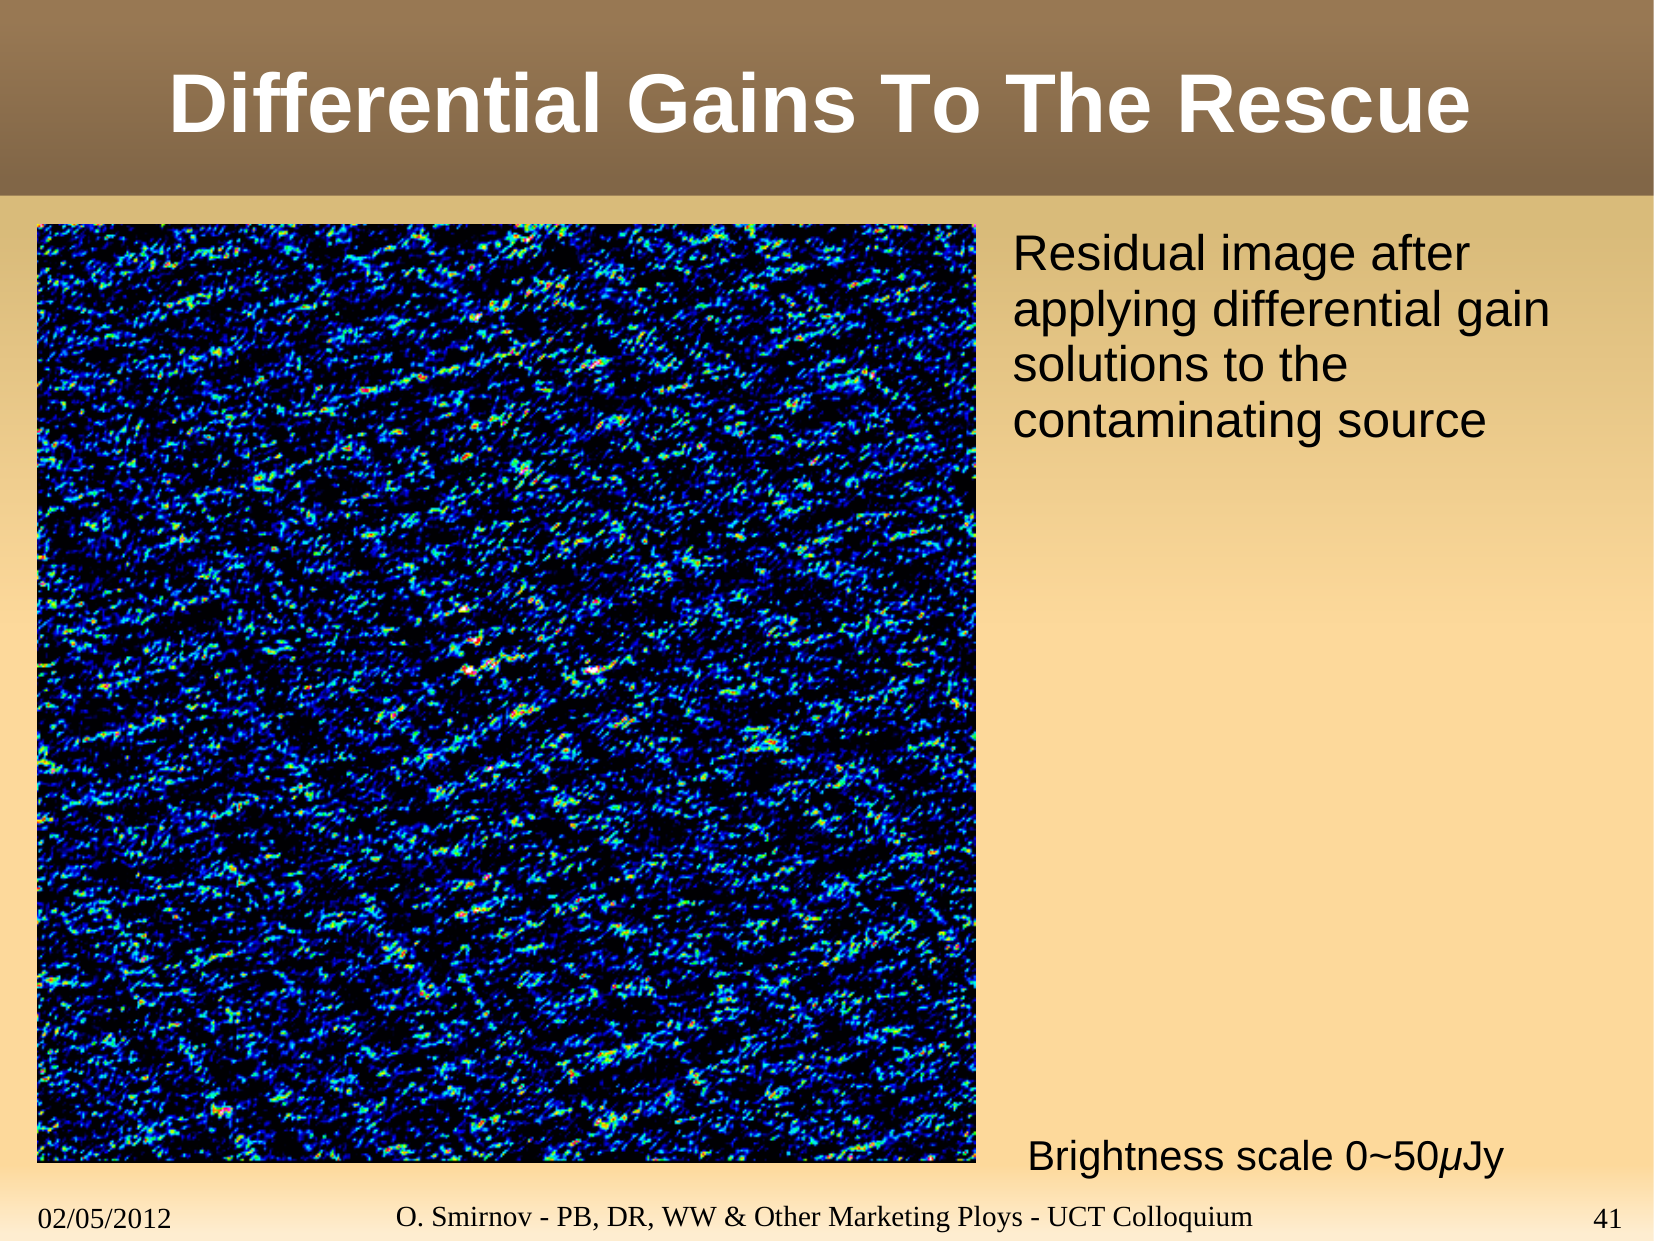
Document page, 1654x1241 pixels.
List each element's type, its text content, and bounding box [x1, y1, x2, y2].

text_box Brightness scale 0~50μJy [1012, 1125, 1654, 1187]
picture [0, 0, 1654, 1241]
list Residual image after applying differential gain solutions to the contaminating source [1012, 225, 1601, 1104]
title Differential Gains To The Rescue [76, 7, 1565, 200]
